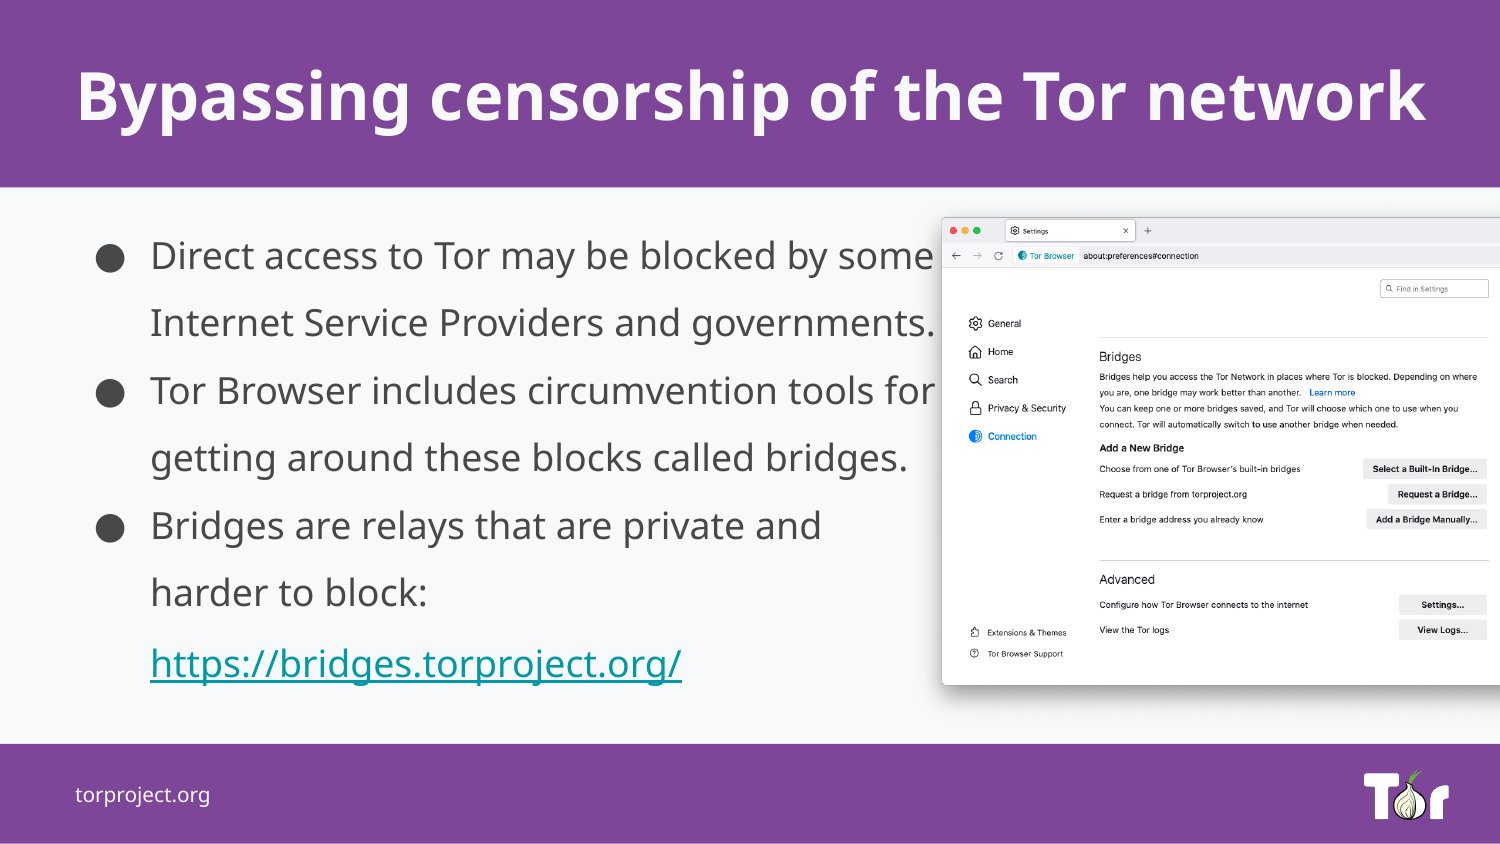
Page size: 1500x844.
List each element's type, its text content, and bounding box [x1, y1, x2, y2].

list Direct access to Tor may be blocked by some Internet Service Providers and governments. Tor Browser includes circumvention tools for getting around these blocks called bridges. Bridges are relays that are private and harder to block: https://bridges.torproject.org/ [75, 187, 939, 713]
picture [1364, 768, 1449, 820]
picture [909, 195, 1500, 728]
title Bypassing censorship of the Tor network [75, 46, 1436, 141]
